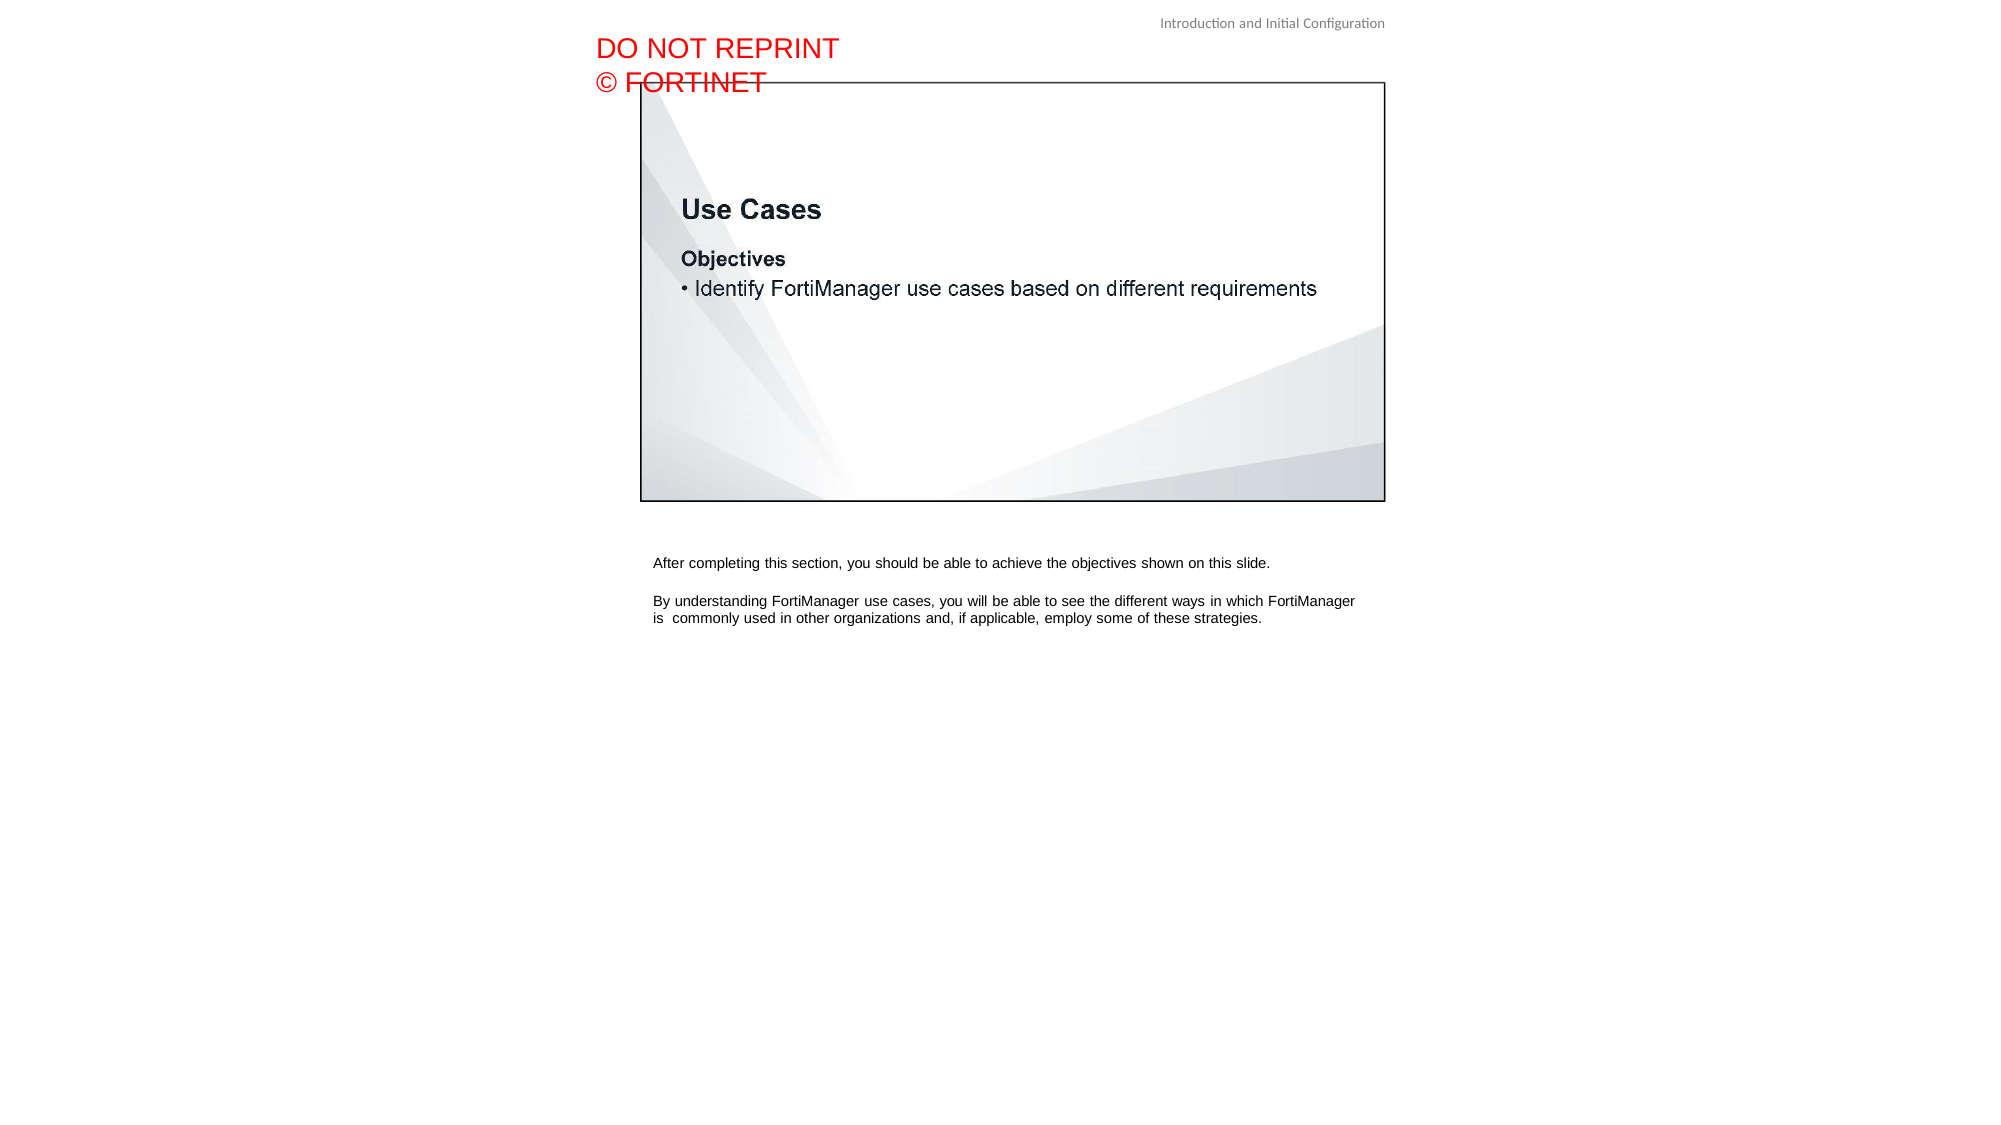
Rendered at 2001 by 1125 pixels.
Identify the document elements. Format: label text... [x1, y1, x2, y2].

picture [642, 84, 1383, 500]
text_box [640, 81, 1386, 502]
text_box Introduction and Initial Configuration [1158, 11, 1386, 32]
text_box After completing this section, you should be able to achieve the objectives shown on this slide. By understanding FortiManager use cases, you will be able to see the different ways in which FortiManager is commonly used in other organizations and, if applicable, employ some of these strategies. [651, 552, 1372, 628]
text_box DO NOT REPRINT © FORTINET [594, 28, 841, 98]
